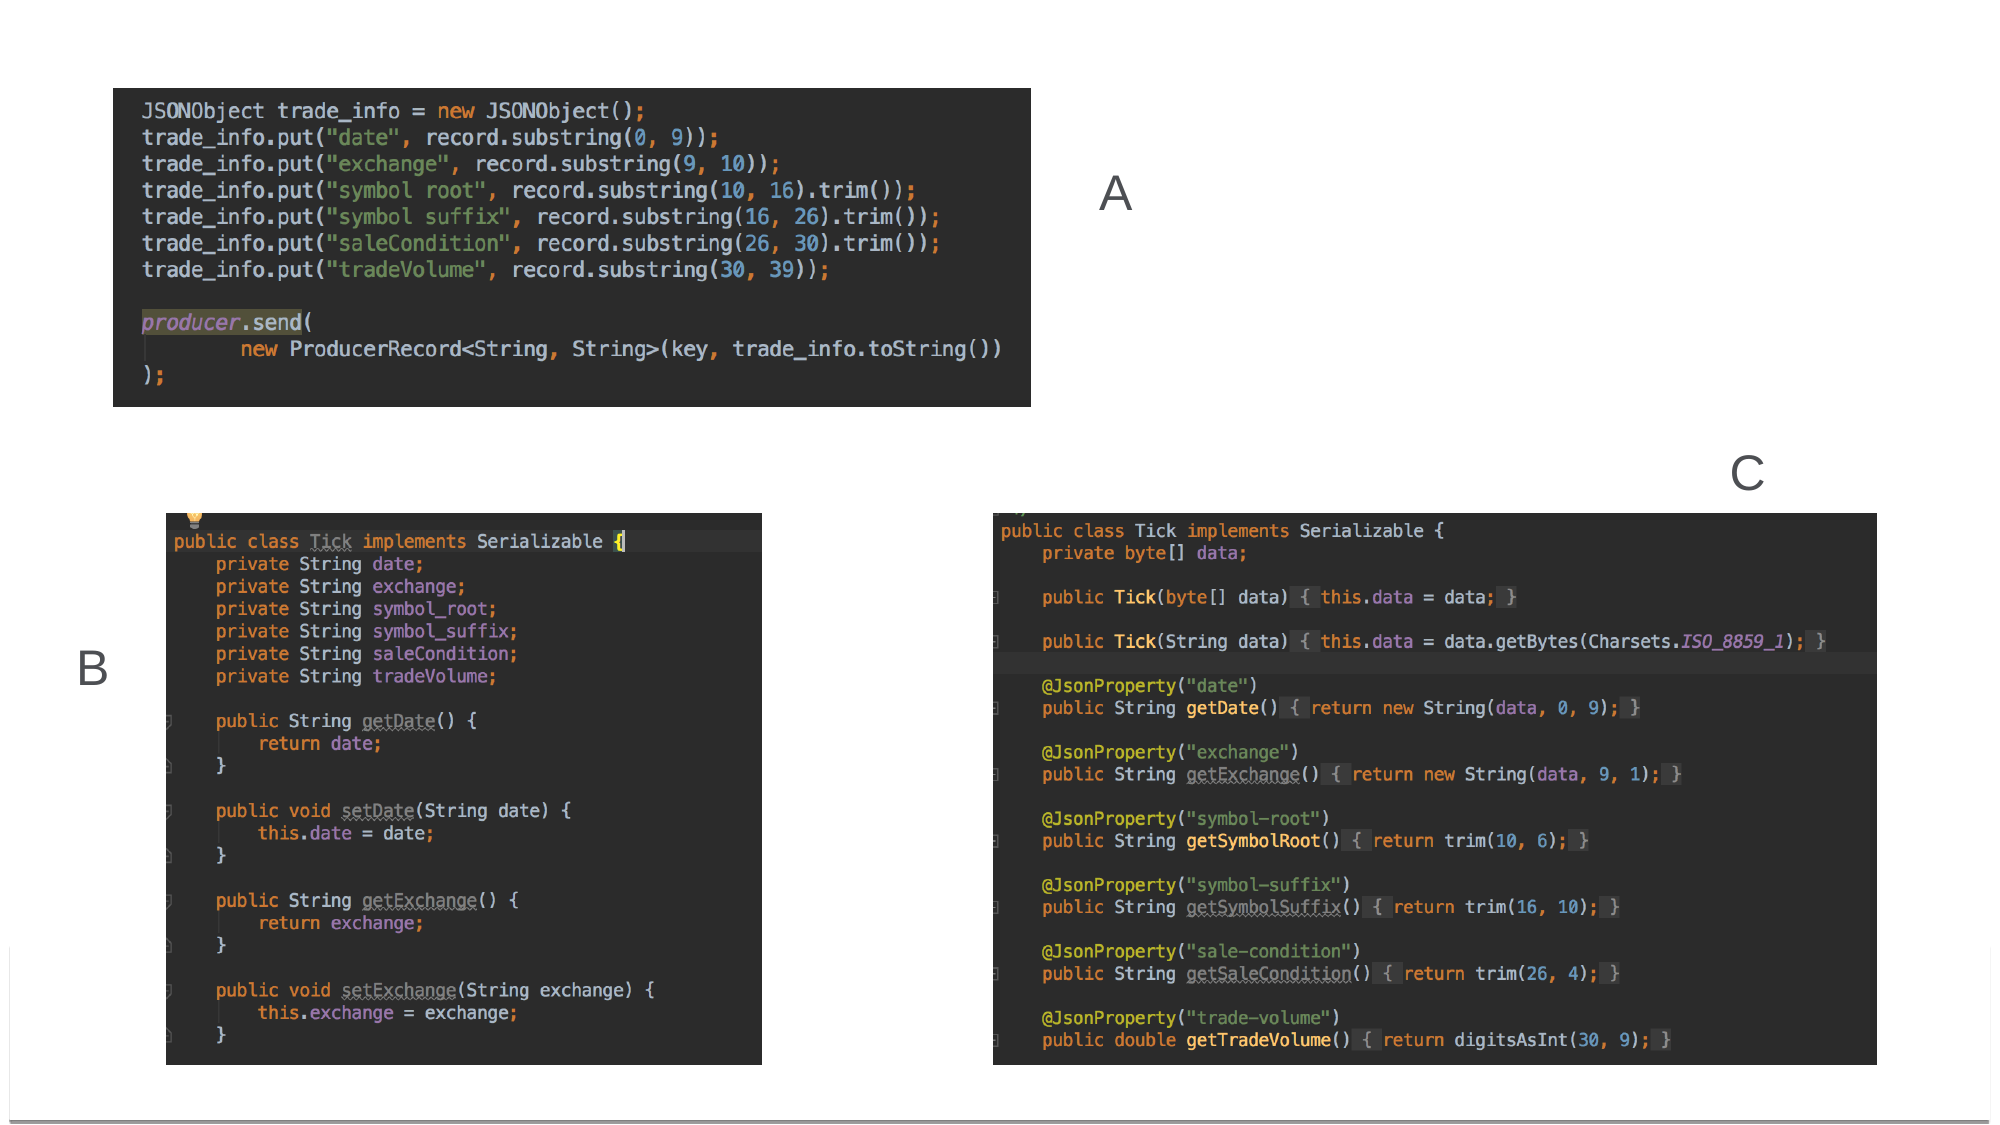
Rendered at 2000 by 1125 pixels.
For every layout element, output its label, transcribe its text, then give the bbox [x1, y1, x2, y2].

text_box A [1084, 153, 1148, 229]
picture [113, 88, 1031, 407]
picture [166, 513, 762, 1065]
text_box B [61, 628, 125, 704]
picture [993, 513, 1877, 1065]
text_box C [1714, 433, 1781, 509]
